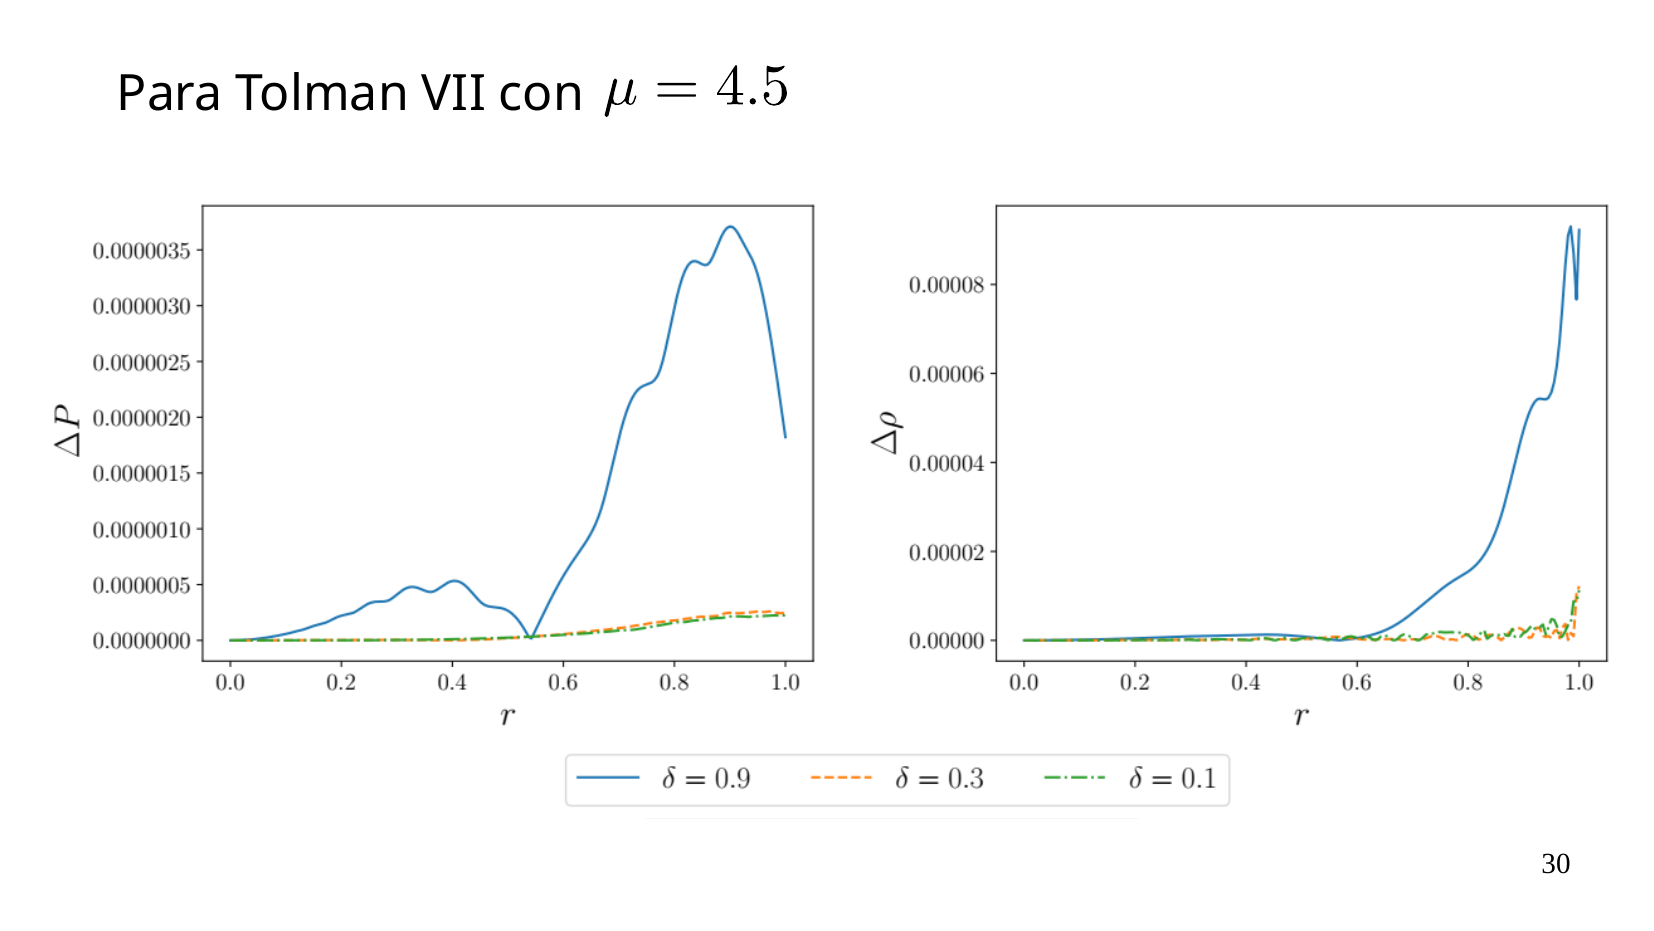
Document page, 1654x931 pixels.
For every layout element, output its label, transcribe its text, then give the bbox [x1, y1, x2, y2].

text_box [604, 65, 787, 117]
list Para Tolman VII con [46, 57, 681, 133]
picture [38, 173, 1638, 830]
